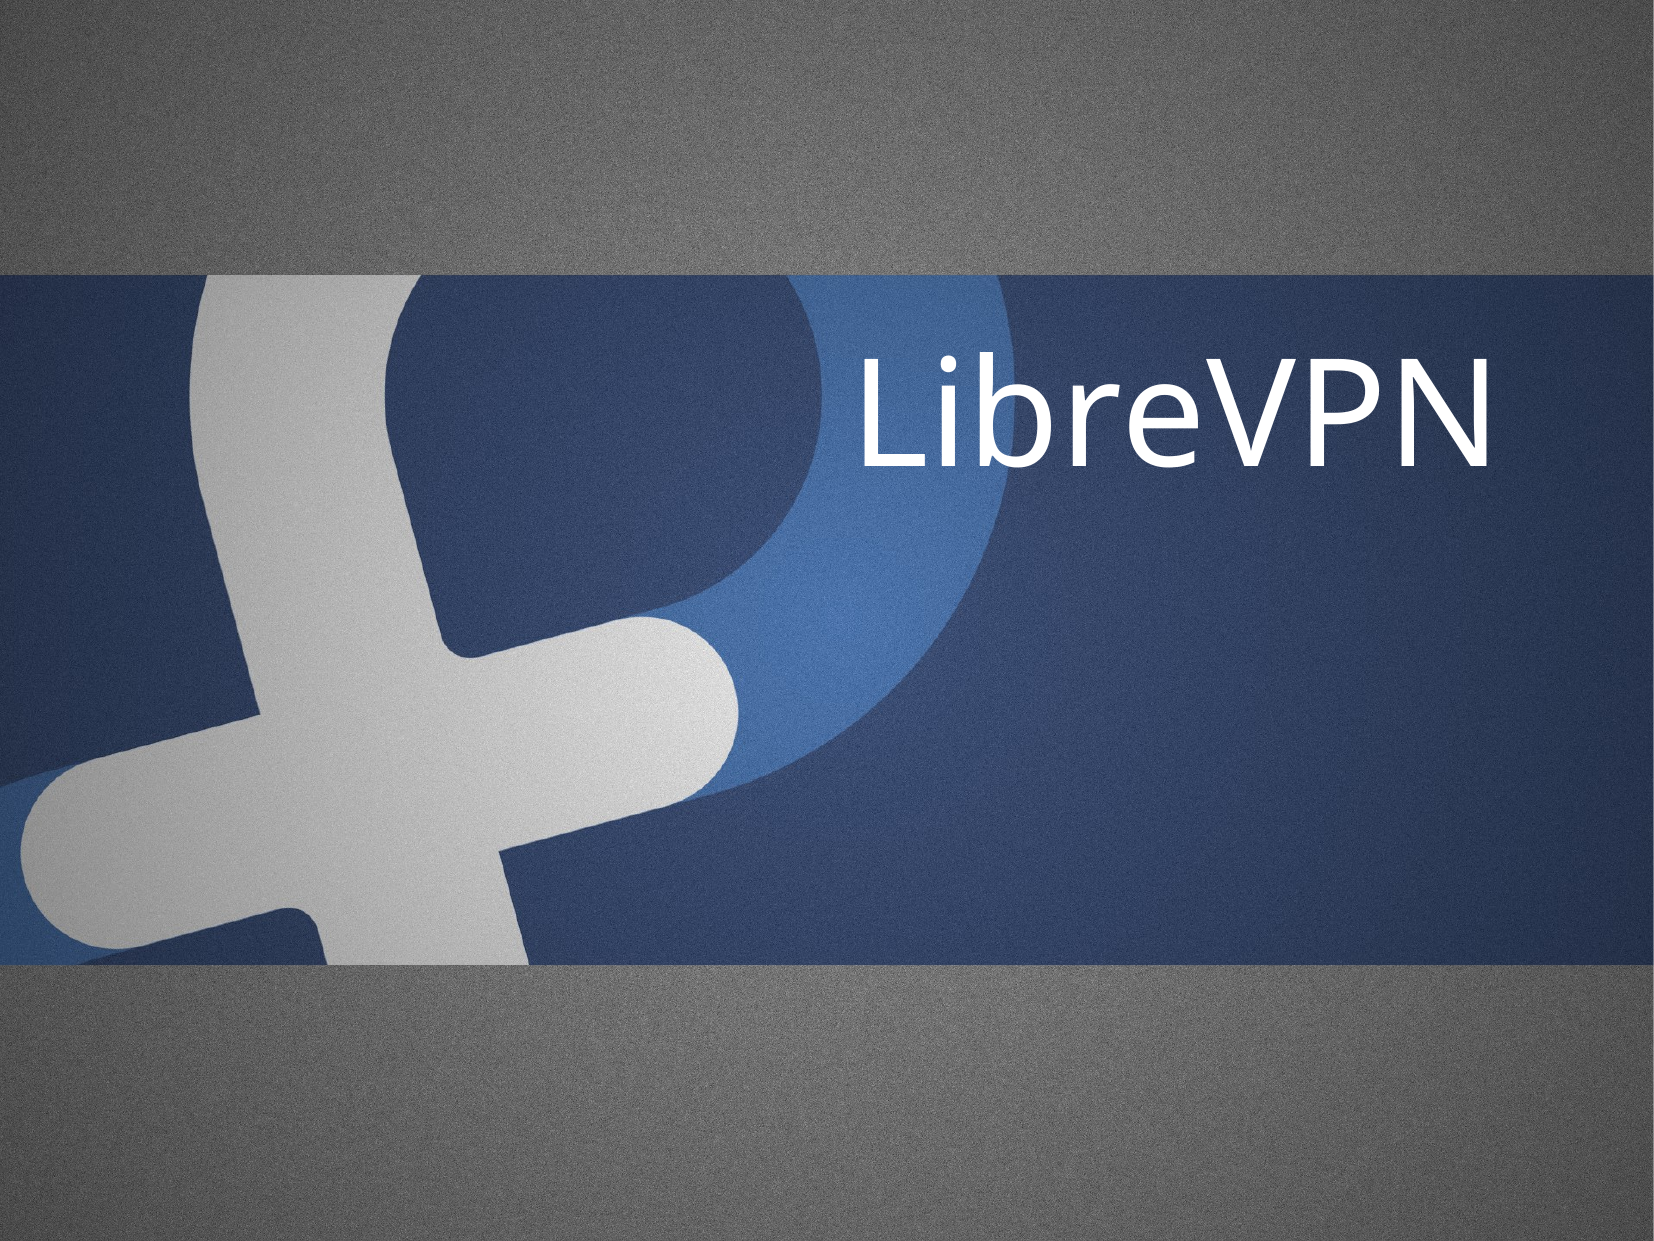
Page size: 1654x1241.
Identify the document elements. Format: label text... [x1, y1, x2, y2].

picture [0, 0, 1654, 1241]
text_box LibreVPN [401, 315, 1517, 654]
